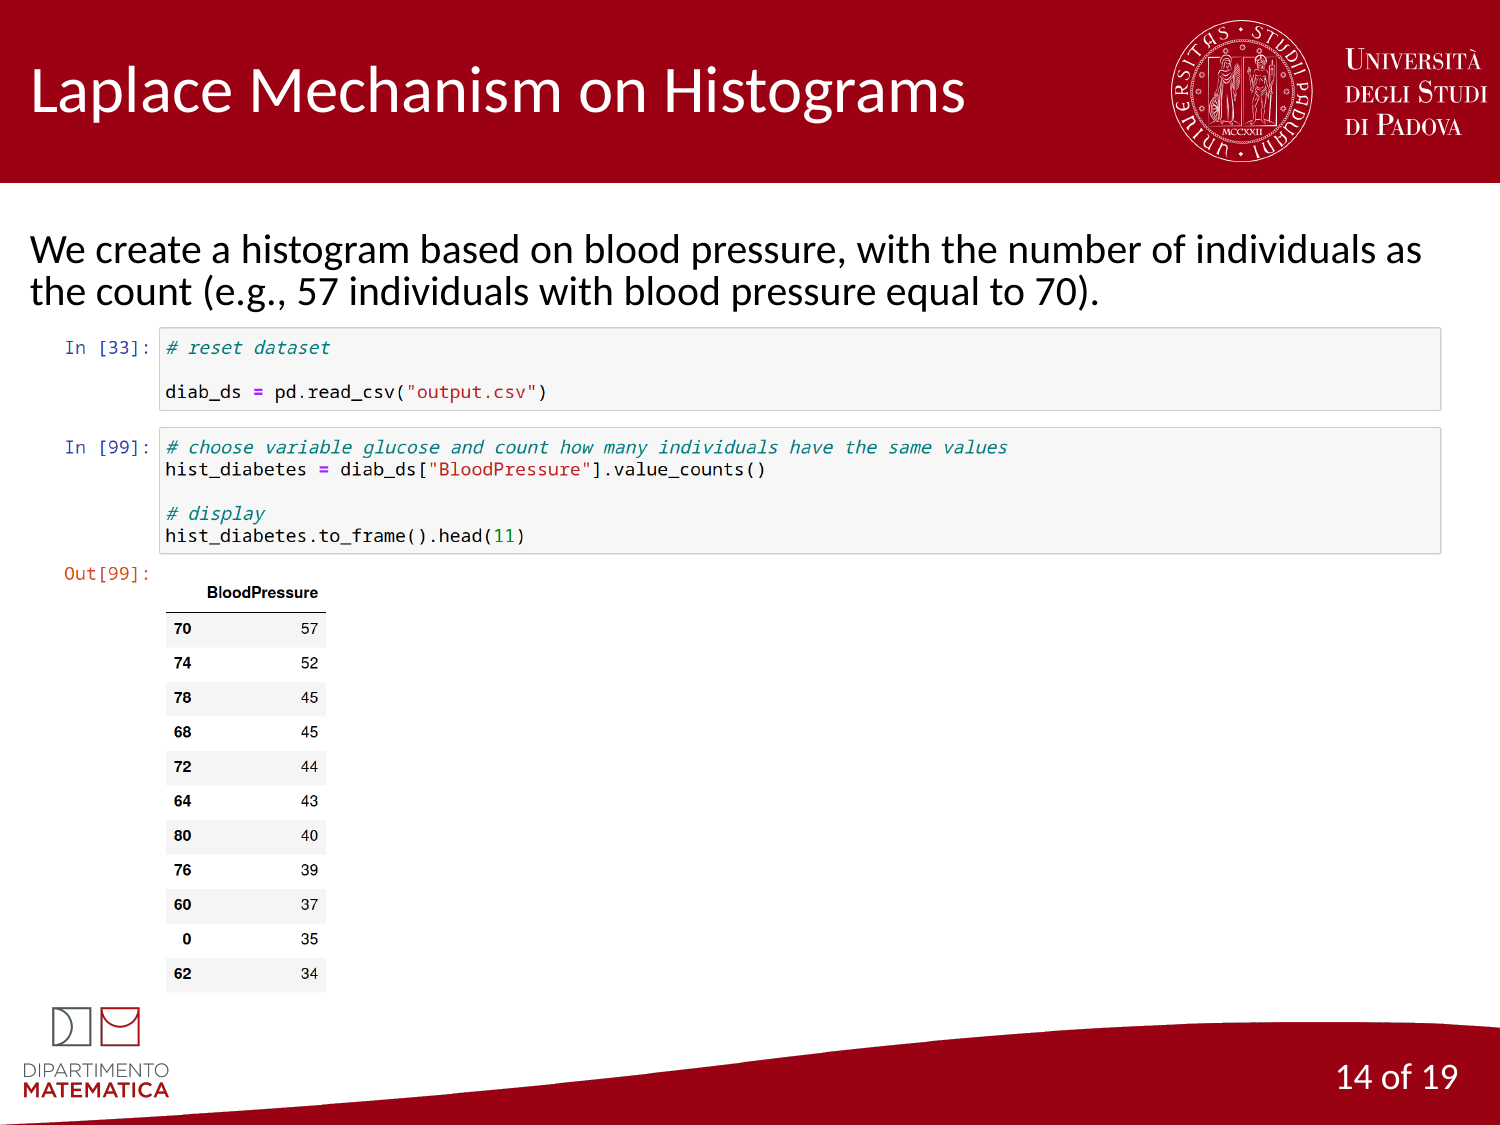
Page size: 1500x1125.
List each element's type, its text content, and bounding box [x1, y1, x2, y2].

picture [42, 321, 1453, 1002]
picture [1171, 20, 1487, 162]
title Laplace Mechanism on Histograms [0, 0, 1159, 183]
picture [0, 1007, 1500, 1125]
slide_number <number> of 19 [1136, 1044, 1474, 1104]
text_box We create a histogram based on blood pressure, with the number of individuals as the count (e.g., 57 individuals with blood pressure equal to 70). [15, 224, 1441, 324]
